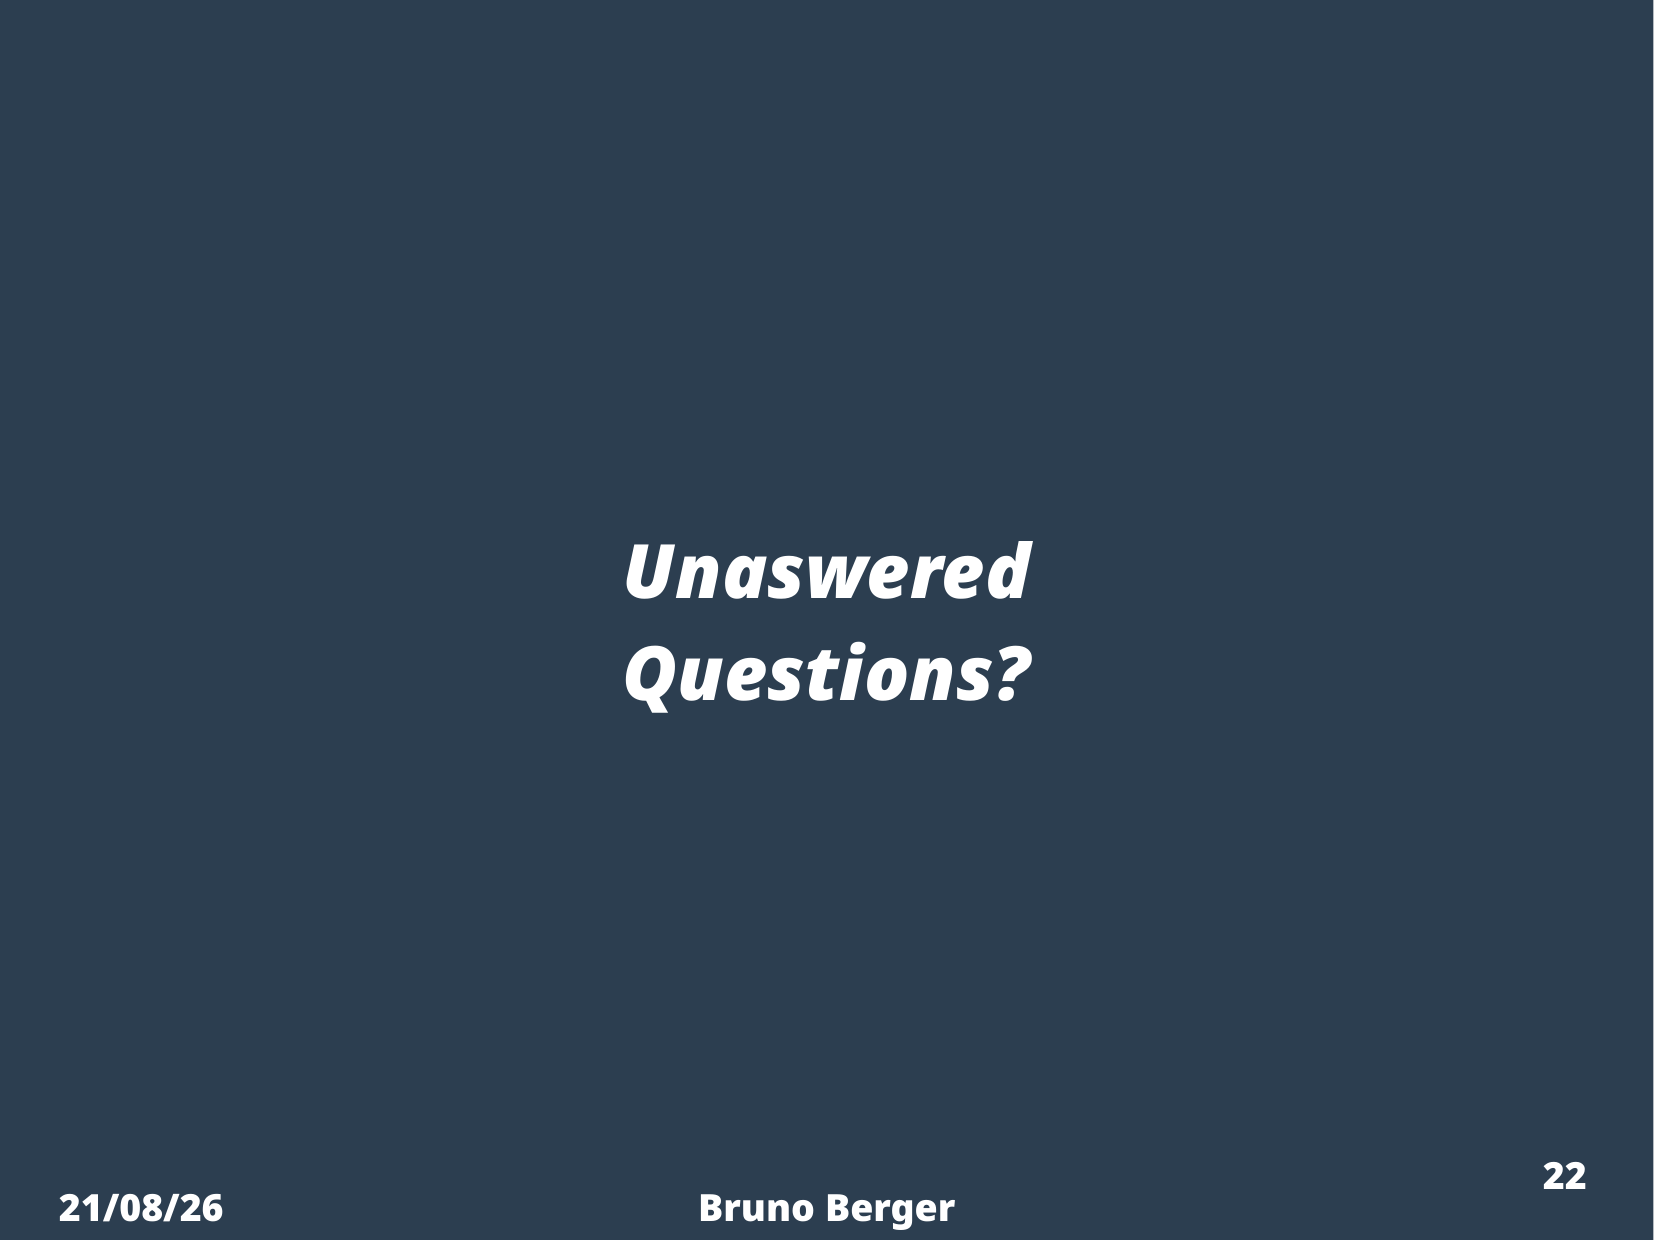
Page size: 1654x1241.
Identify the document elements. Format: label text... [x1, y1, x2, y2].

title Unaswered Questions? [442, 442, 1211, 798]
